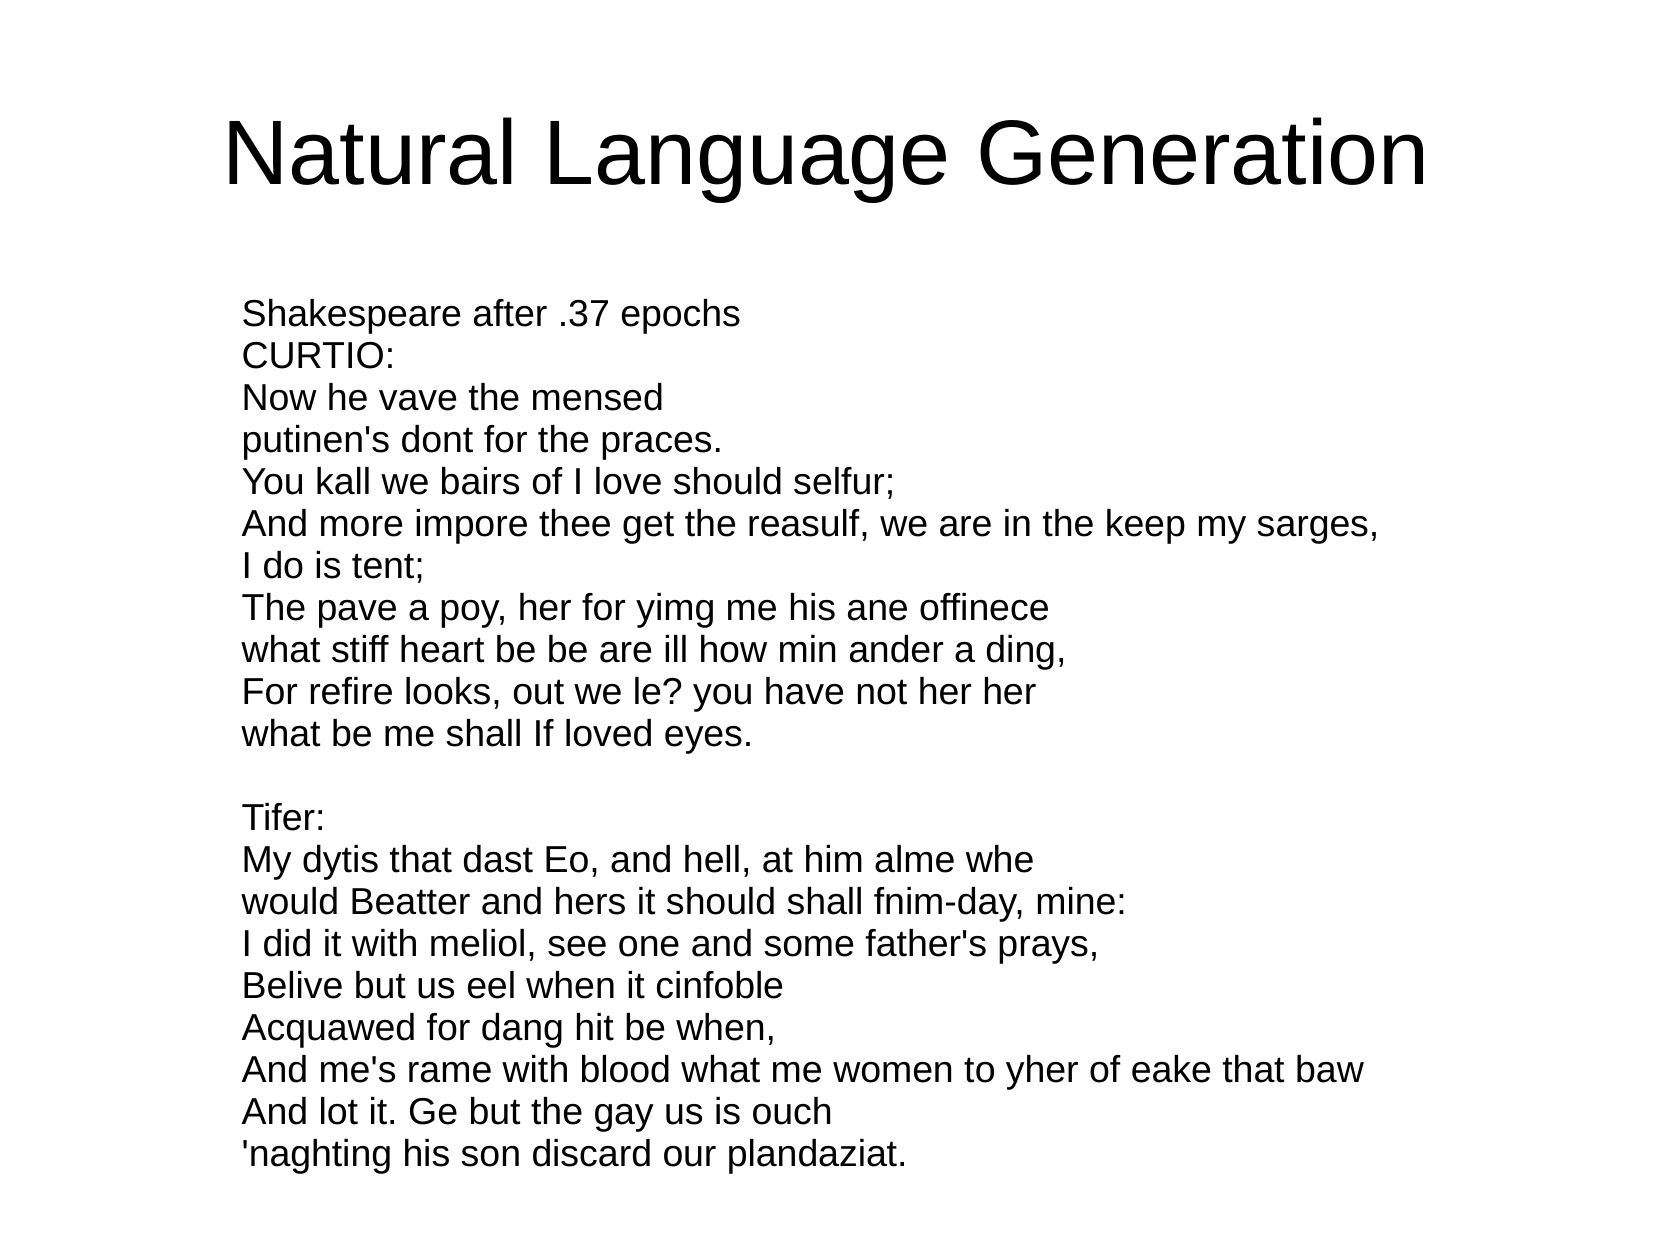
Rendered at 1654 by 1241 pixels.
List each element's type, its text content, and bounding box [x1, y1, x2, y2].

text_box Shakespeare after .37 epochs CURTIO: Now he vave the mensed putinen's dont for the praces. You kall we bairs of I love should selfur; And more impore thee get the reasulf, we are in the keep my sarges, I do is tent; The pave a poy, her for yimg me his ane offinece what stiff heart be be are ill how min ander a ding, For refire looks, out we le? you have not her her what be me shall If loved eyes. Tifer: My dytis that dast Eo, and hell, at him alme whe would Beatter and hers it should shall fnim-day, mine: I did it with meliol, see one and some father's prays, Belive but us eel when it cinfoble Acquawed for dang hit be when, And me's rame with blood what me women to yher of eake that baw And lot it. Ge but the gay us is ouch 'naghting his son discard our plandaziat. [226, 285, 1396, 1182]
title Natural Language Generation [82, 49, 1571, 257]
